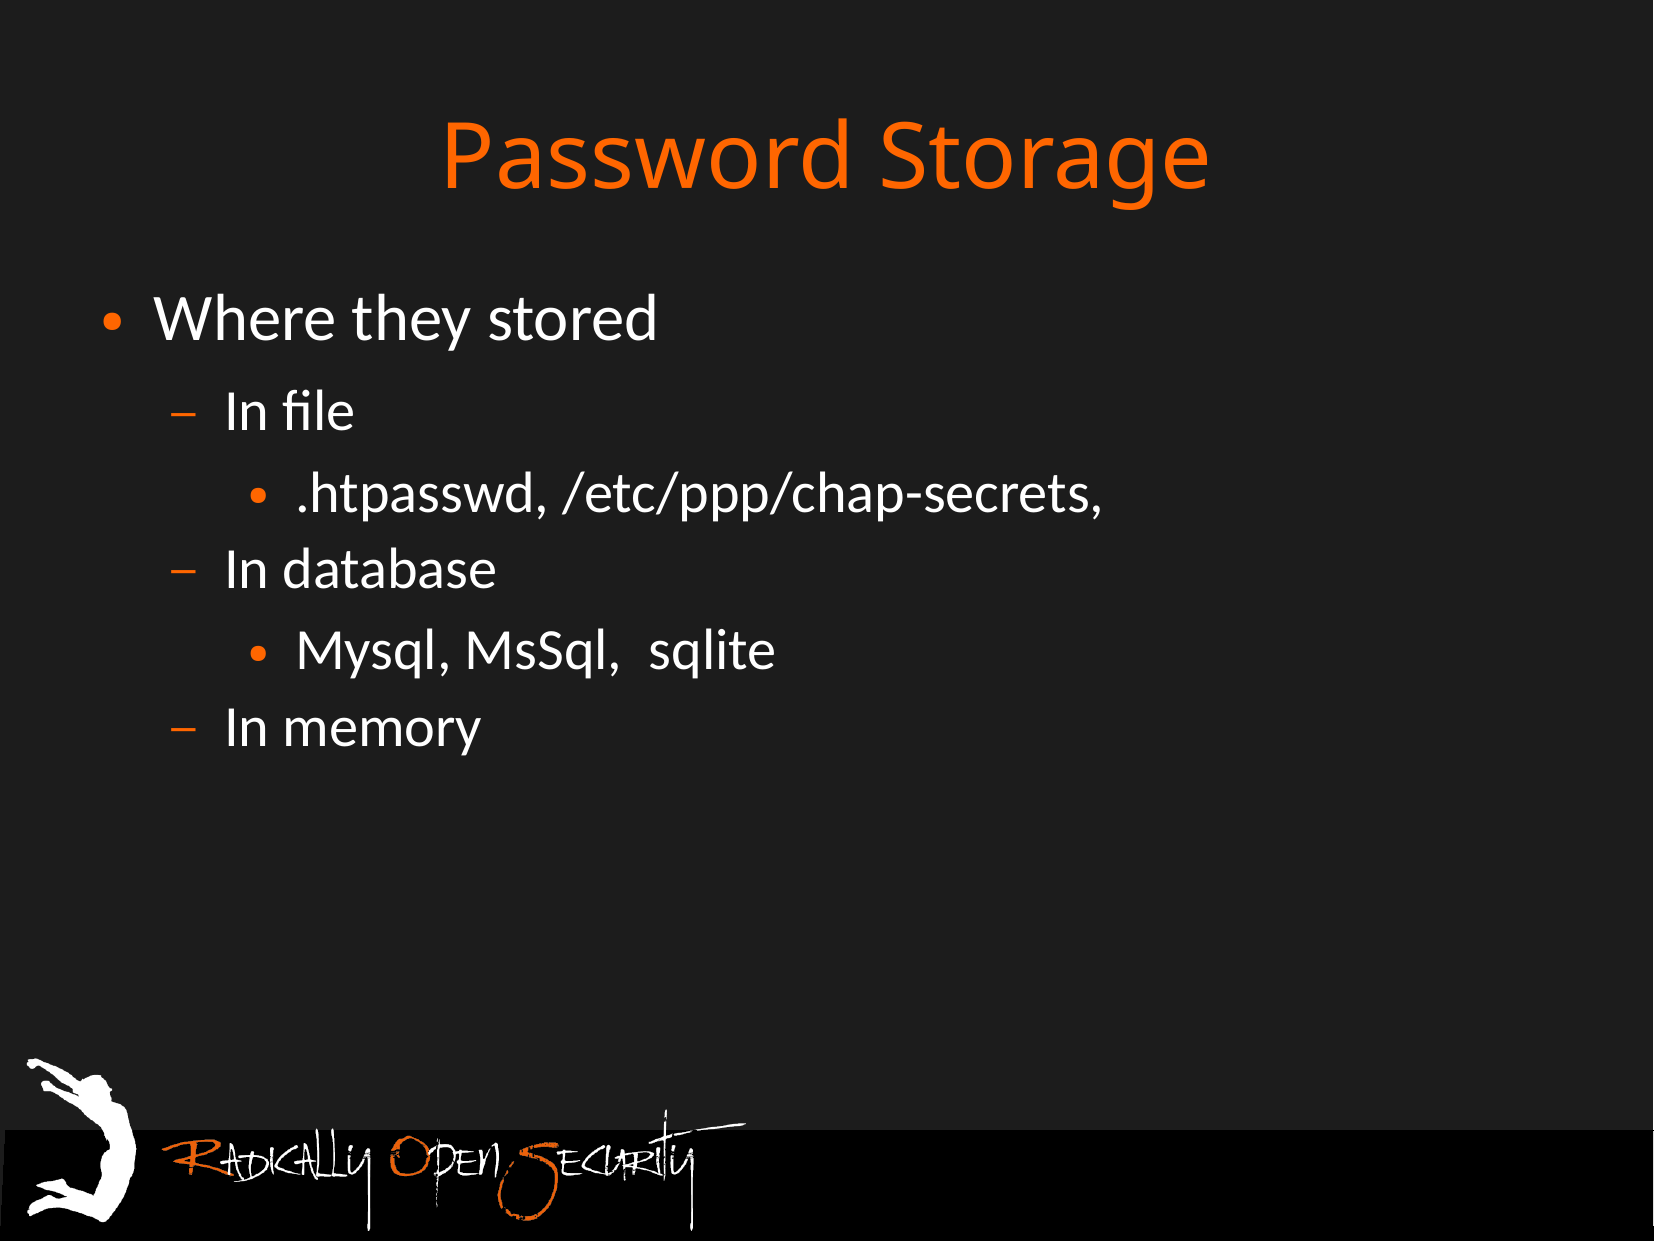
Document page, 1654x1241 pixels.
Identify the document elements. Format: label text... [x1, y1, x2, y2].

title Password Storage [82, 49, 1571, 257]
list Where they stored In file .htpasswd, /etc/ppp/chap-secrets, In database Mysql, MsSql, sqlite In memory [82, 290, 1571, 1010]
picture [0, 1022, 778, 1241]
